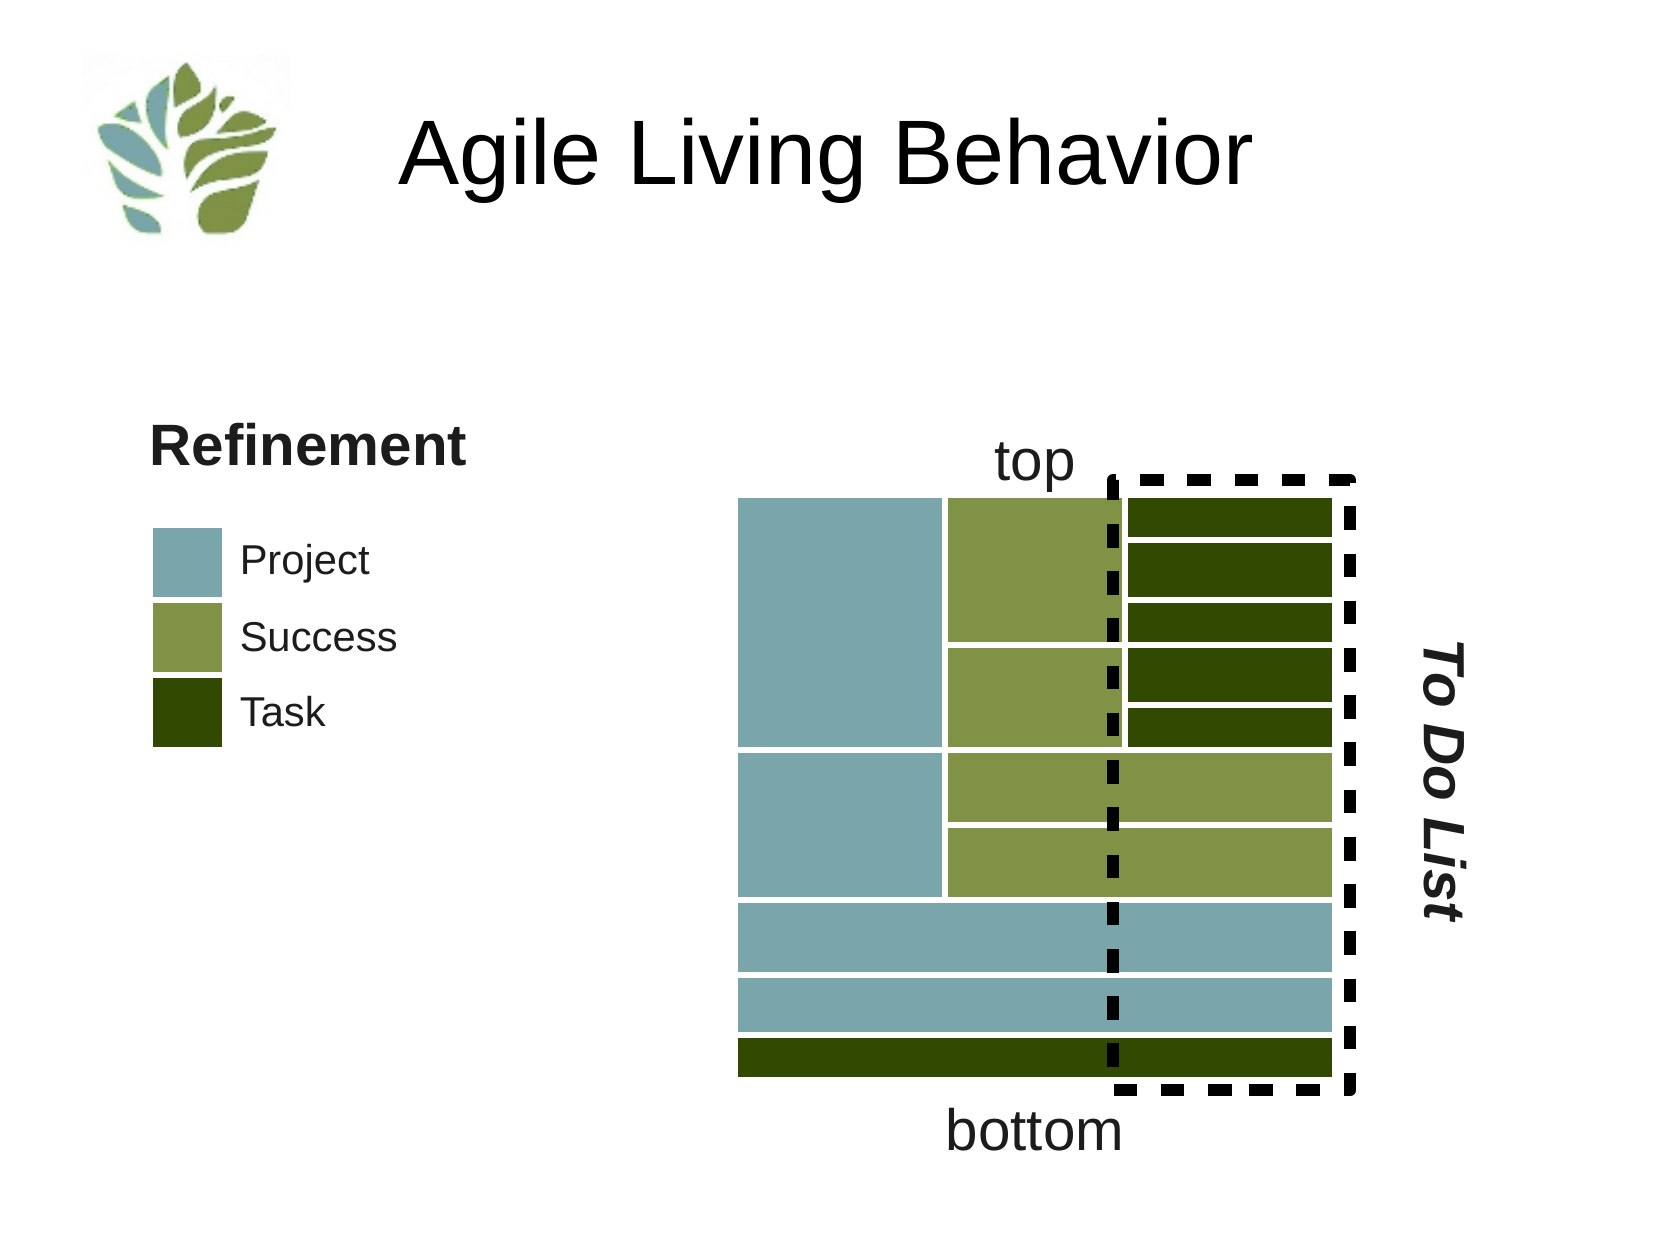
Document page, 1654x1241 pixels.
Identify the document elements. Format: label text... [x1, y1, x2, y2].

text_box top [750, 420, 1321, 495]
text_box [735, 495, 1336, 1081]
text_box Task [225, 680, 511, 743]
text_box To Do List [1402, 495, 1486, 1066]
text_box Success [225, 605, 511, 668]
text_box bottom [750, 1090, 1321, 1171]
picture [82, 49, 291, 258]
title Agile Living Behavior [291, 49, 1571, 257]
text_box Project [225, 529, 511, 592]
text_box [150, 525, 226, 751]
text_box Refinement [135, 405, 496, 487]
